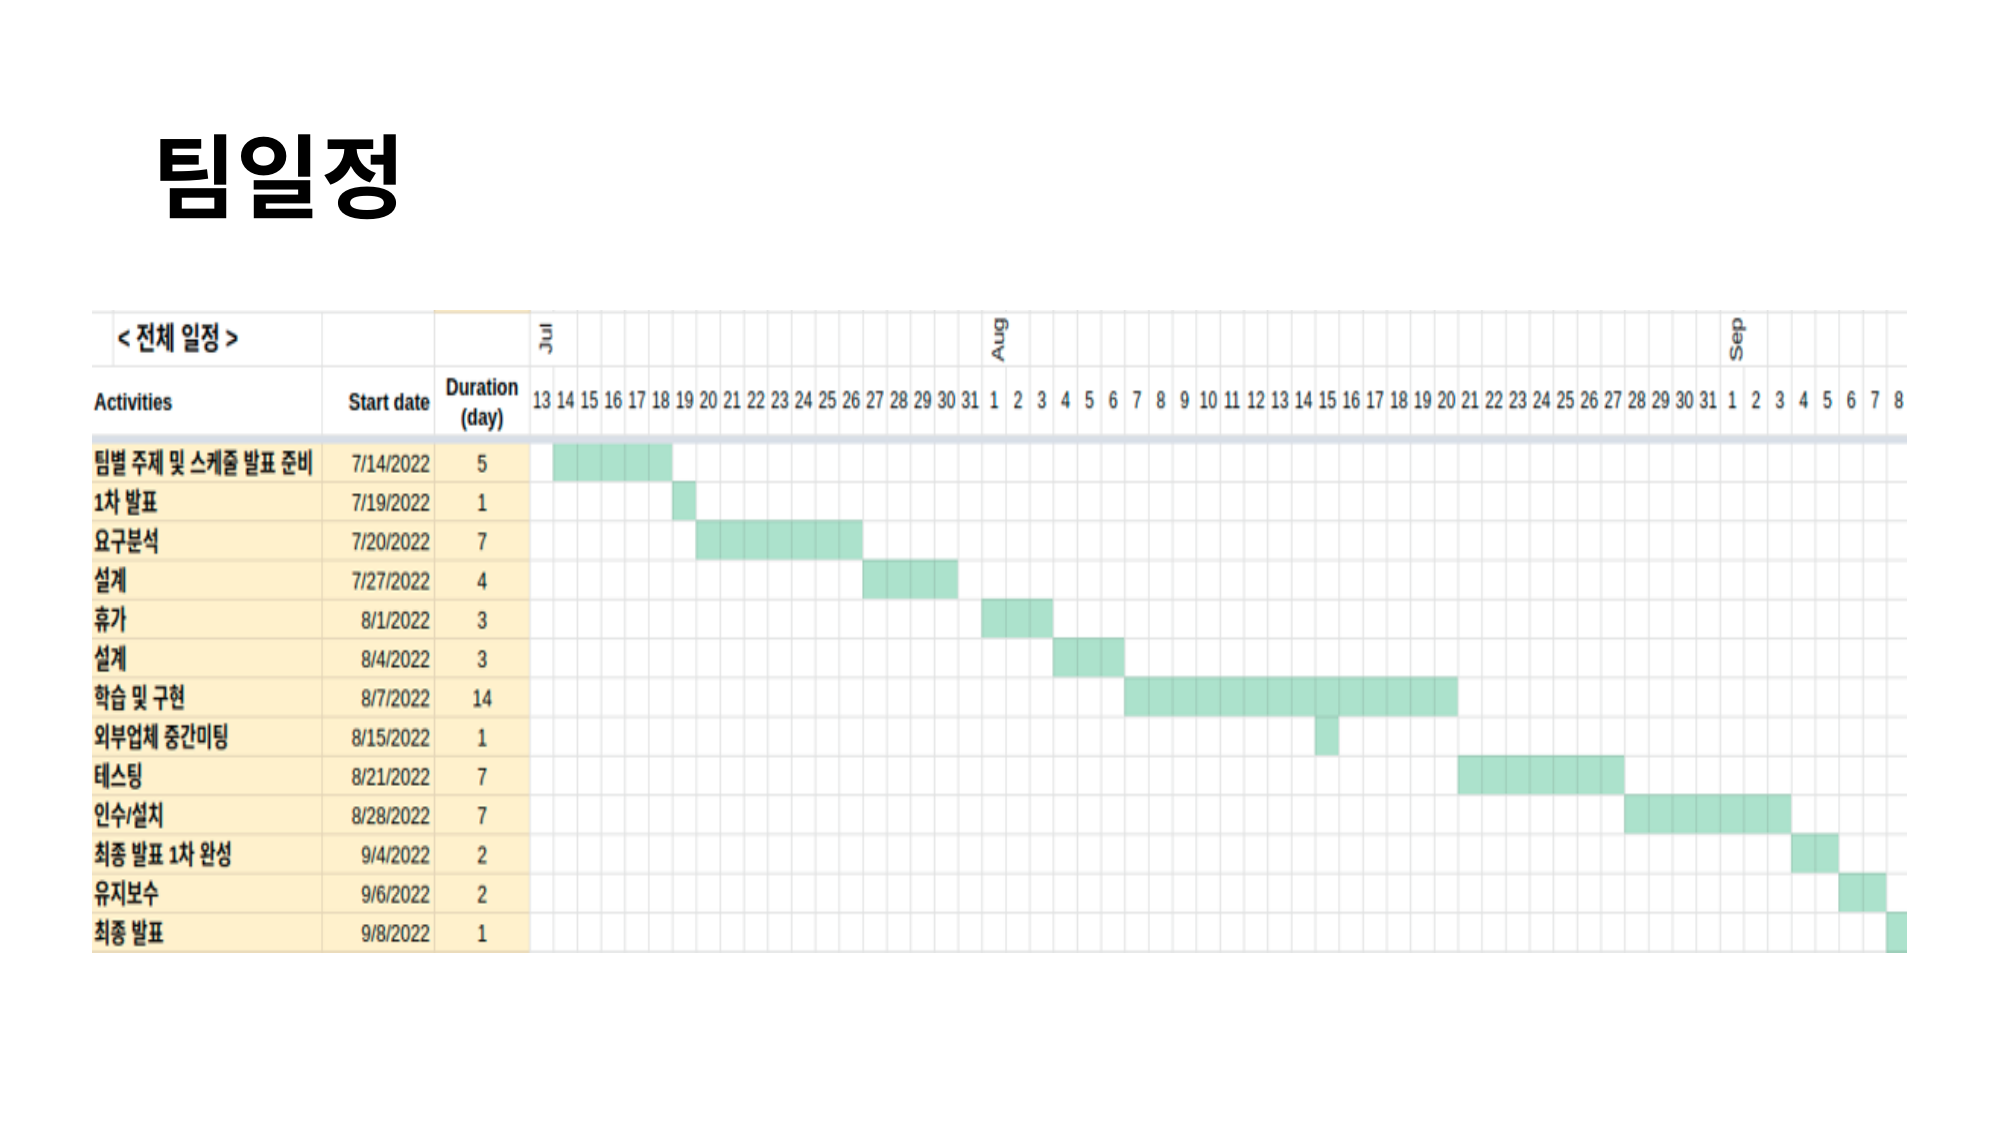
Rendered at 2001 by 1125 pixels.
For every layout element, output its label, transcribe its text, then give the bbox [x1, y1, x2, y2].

picture [92, 310, 1907, 953]
text_box 팀일정 [137, 112, 663, 239]
